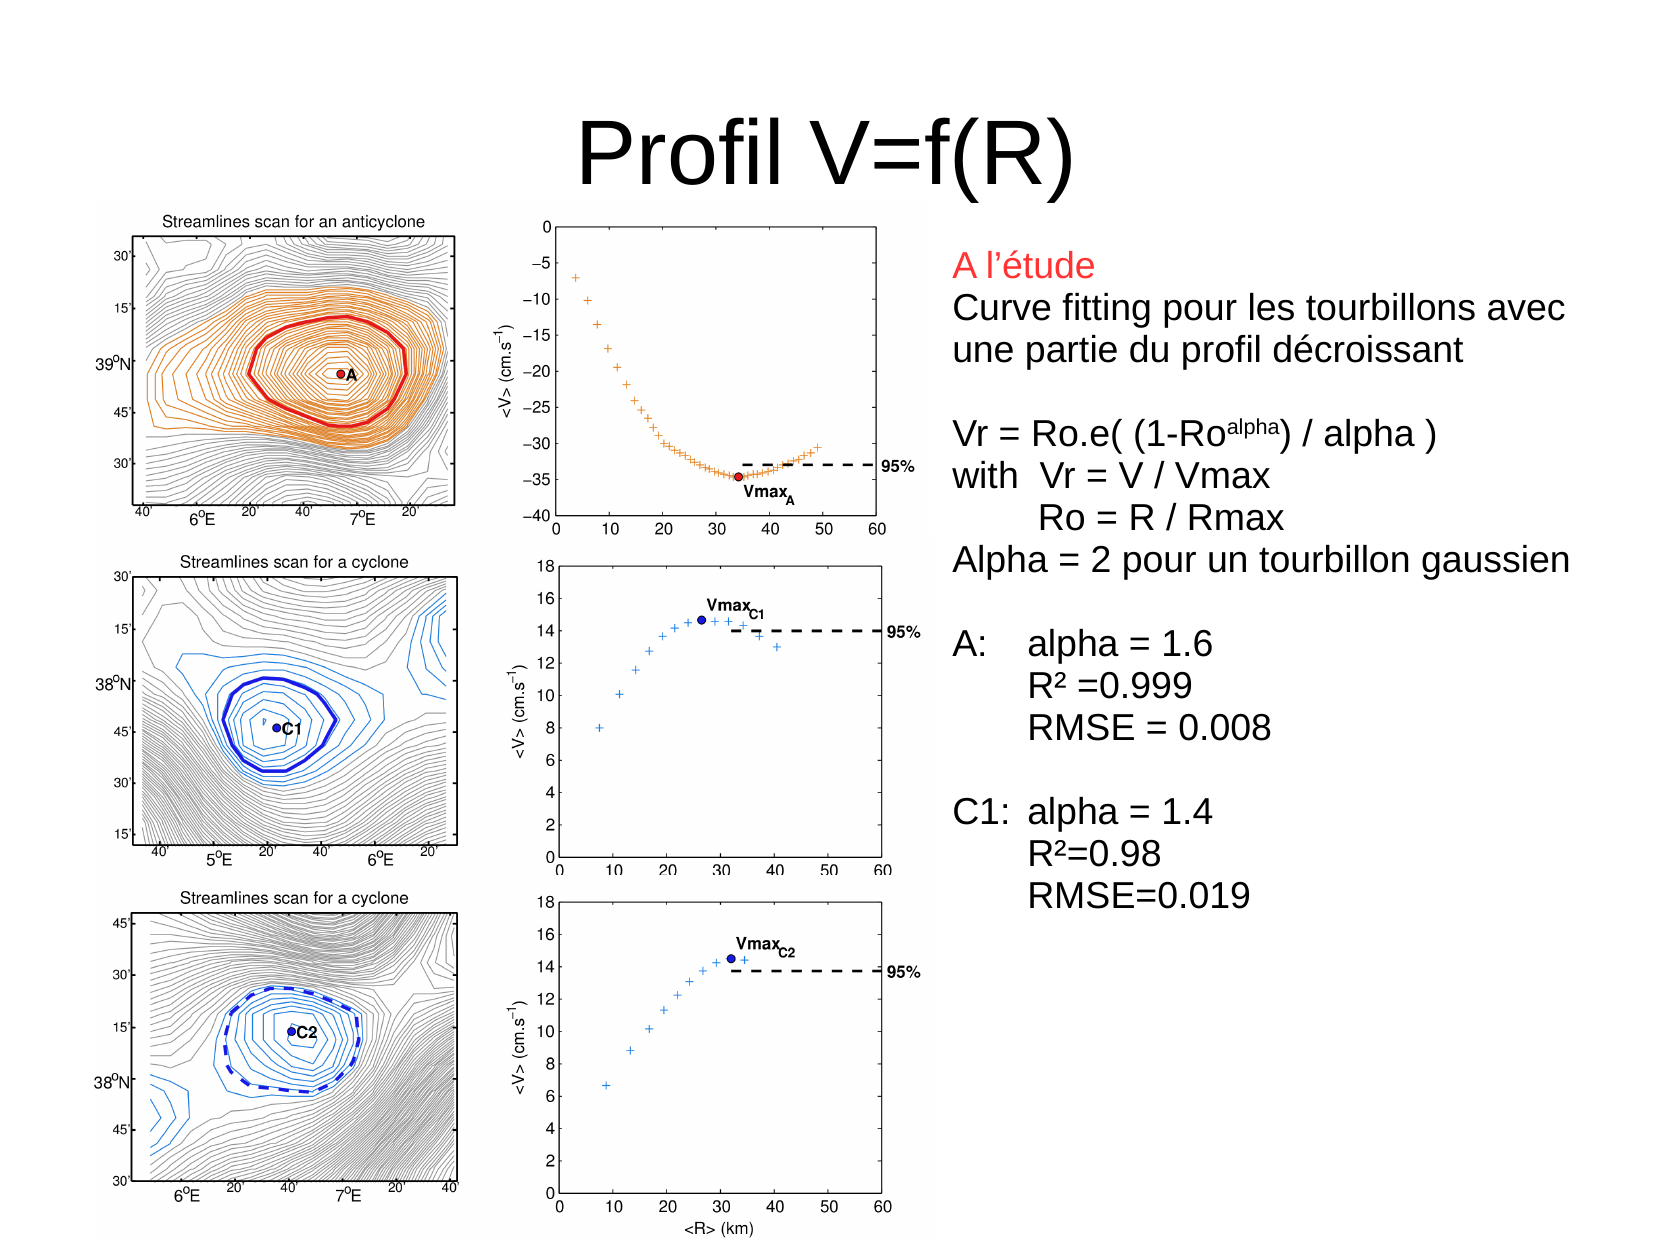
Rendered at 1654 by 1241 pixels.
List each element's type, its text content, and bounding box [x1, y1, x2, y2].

text_box [1082, 345, 1113, 416]
title Profil V=f(R) [82, 49, 1571, 257]
picture [91, 200, 938, 1239]
text_box A l’étude Curve fitting pour les tourbillons avec une partie du profil décroissant Vr = Ro.e( (1-Roalpha) / alpha ) with Vr = V / Vmax Ro = R / Rmax Alpha = 2 pour un tourbillon gaussien A: alpha = 1.6 R² =0.999 RMSE = 0.008 C1: alpha = 1.4 R²=0.98 RMSE=0.019 [937, 237, 1627, 924]
